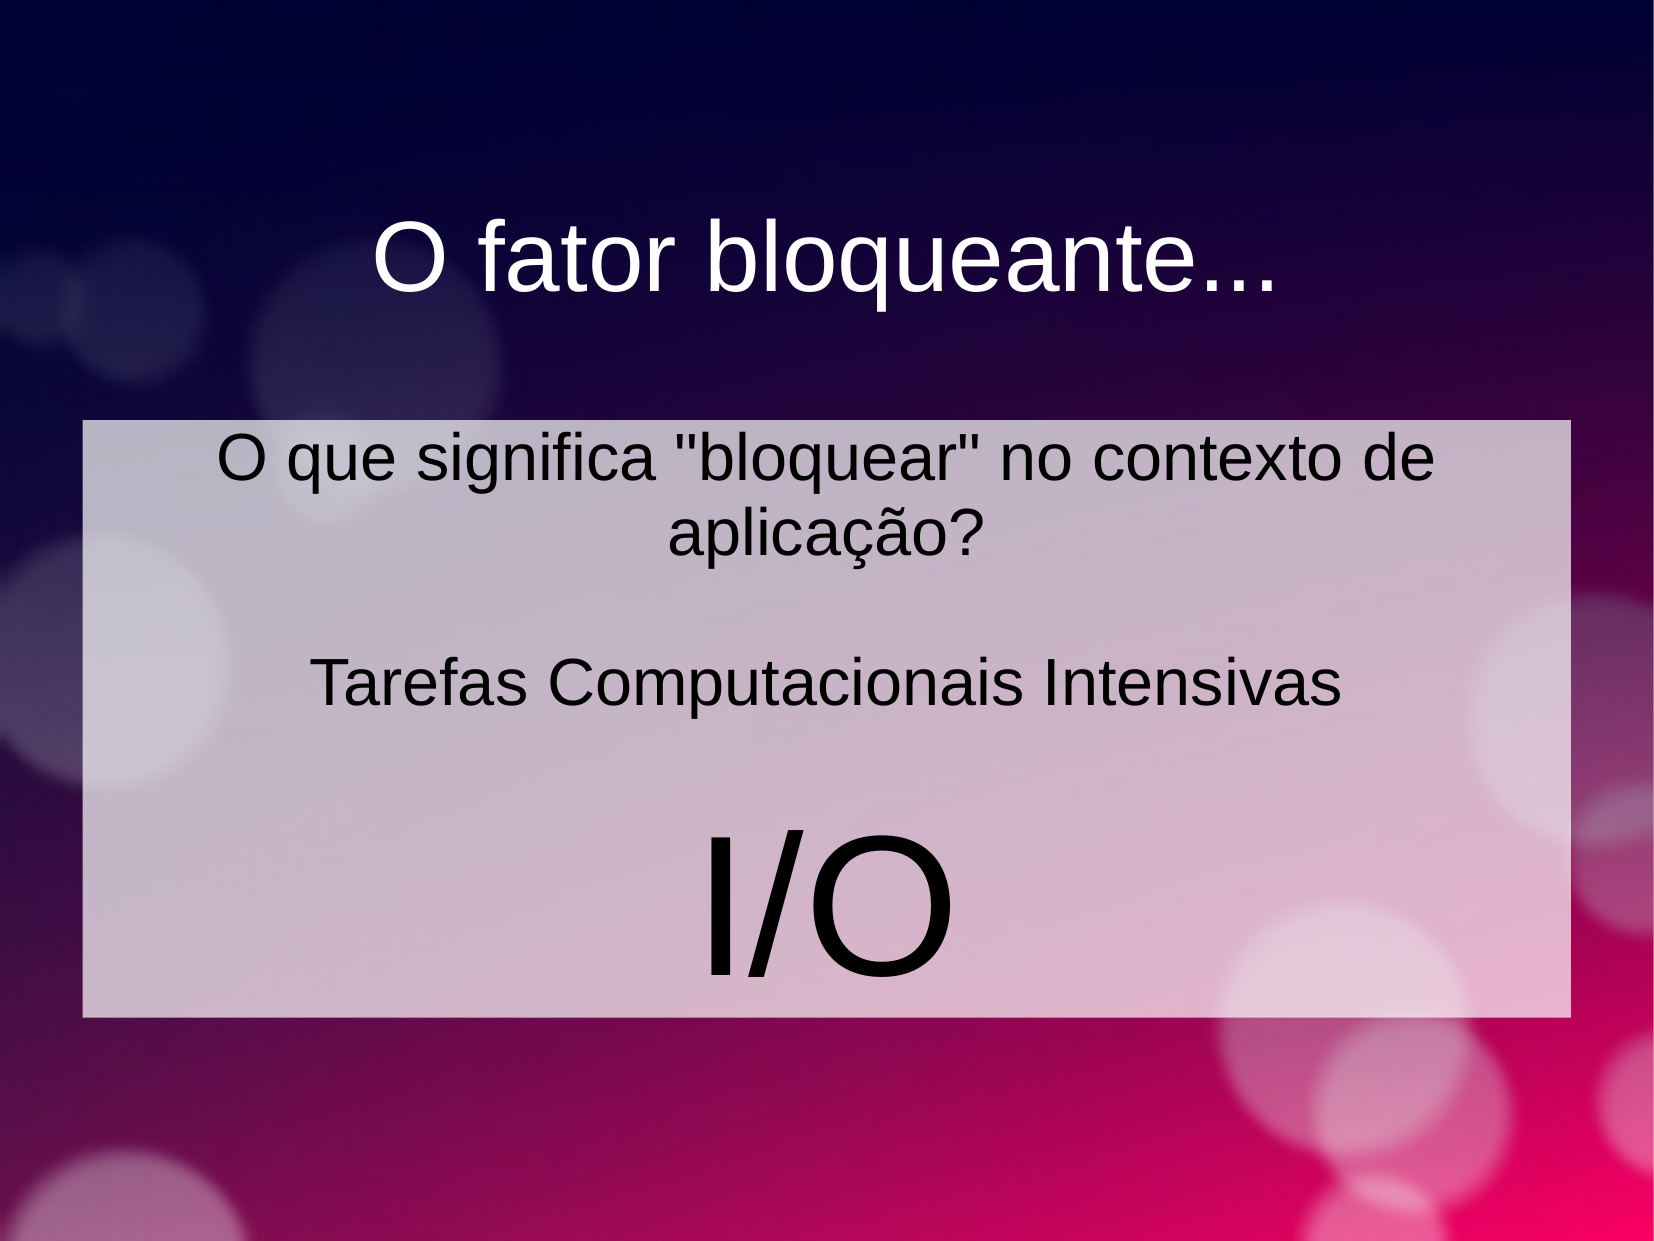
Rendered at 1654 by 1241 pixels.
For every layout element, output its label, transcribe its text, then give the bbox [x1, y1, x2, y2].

text_box O que significa "bloquear" no contexto de aplicação? Tarefas Computacionais Intensivas I/O [82, 420, 1571, 1018]
title O fator bloqueante... [82, 94, 1571, 420]
picture [0, 0, 1654, 1241]
